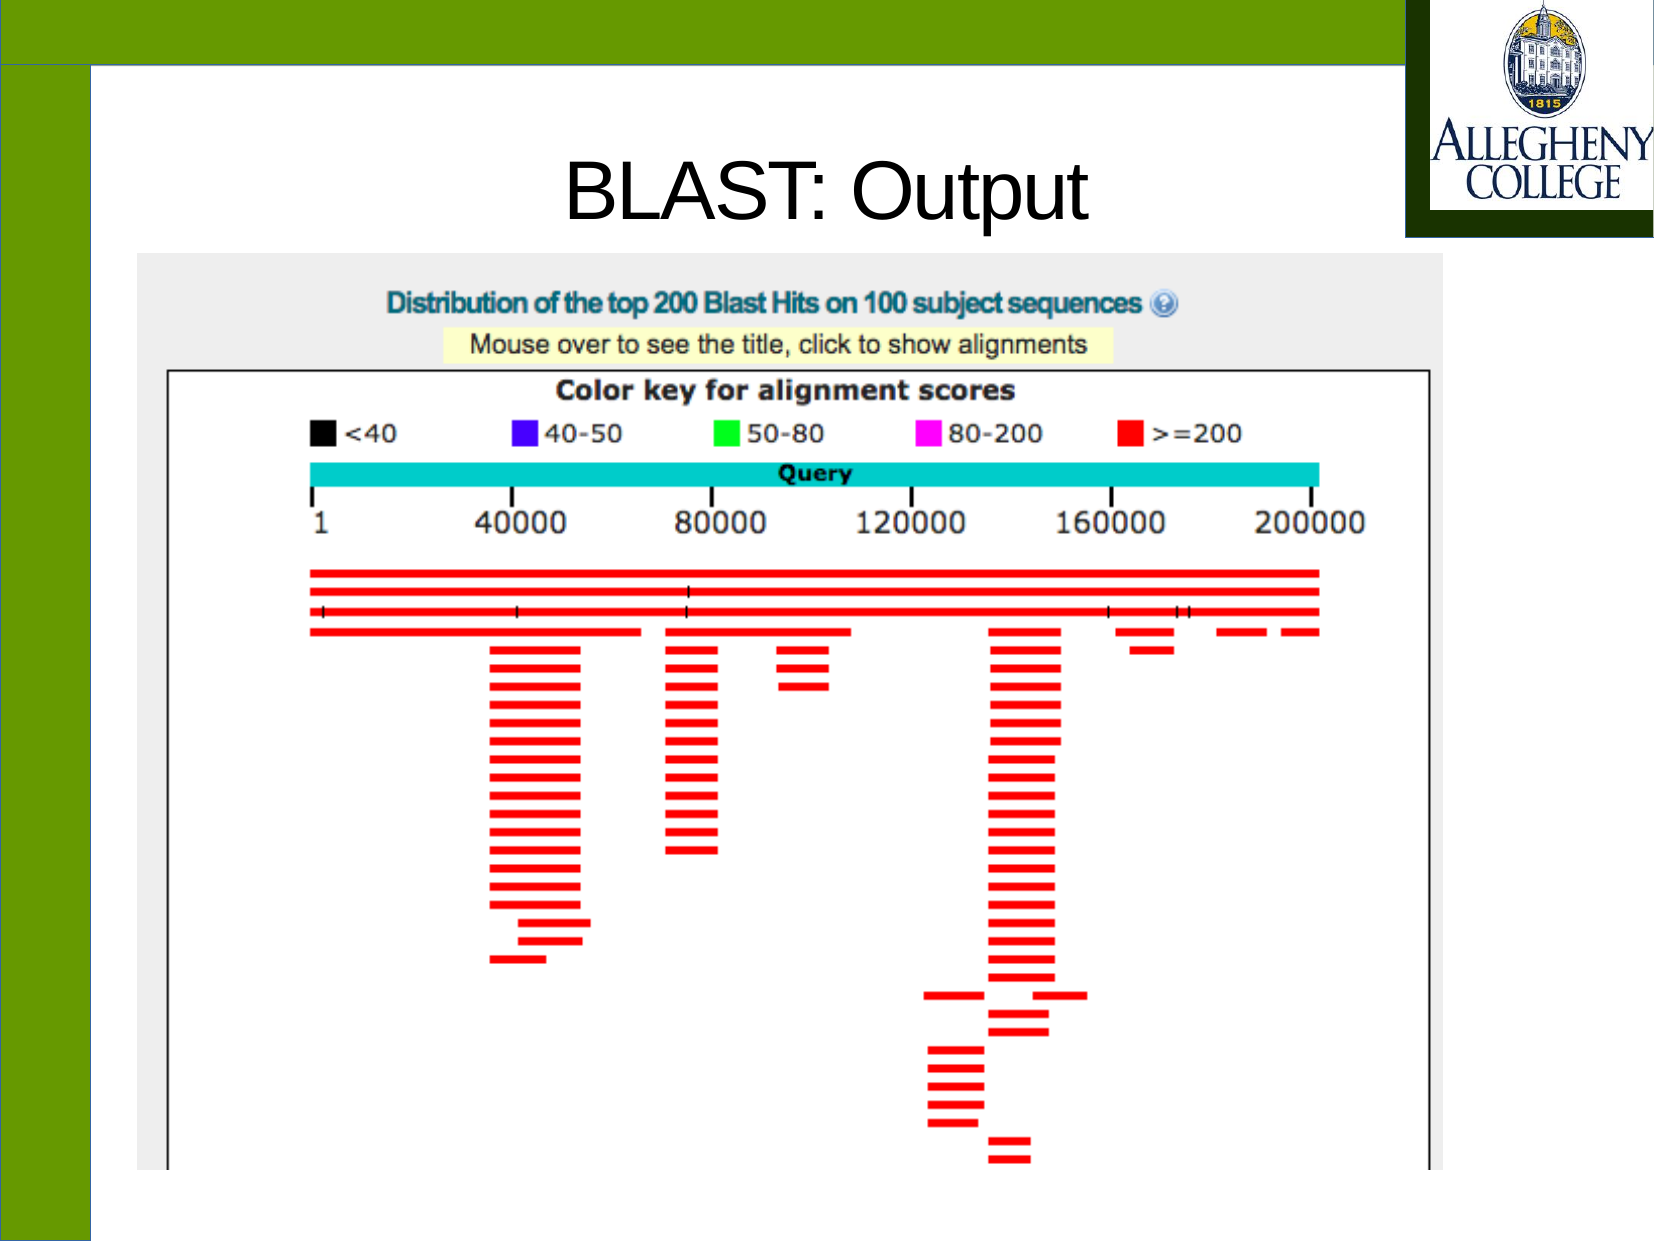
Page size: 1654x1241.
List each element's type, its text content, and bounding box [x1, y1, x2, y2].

picture [137, 276, 1443, 1170]
picture [1430, 0, 1654, 210]
title BLAST: Output [91, 96, 1571, 276]
text_box [0, 0, 1654, 1241]
